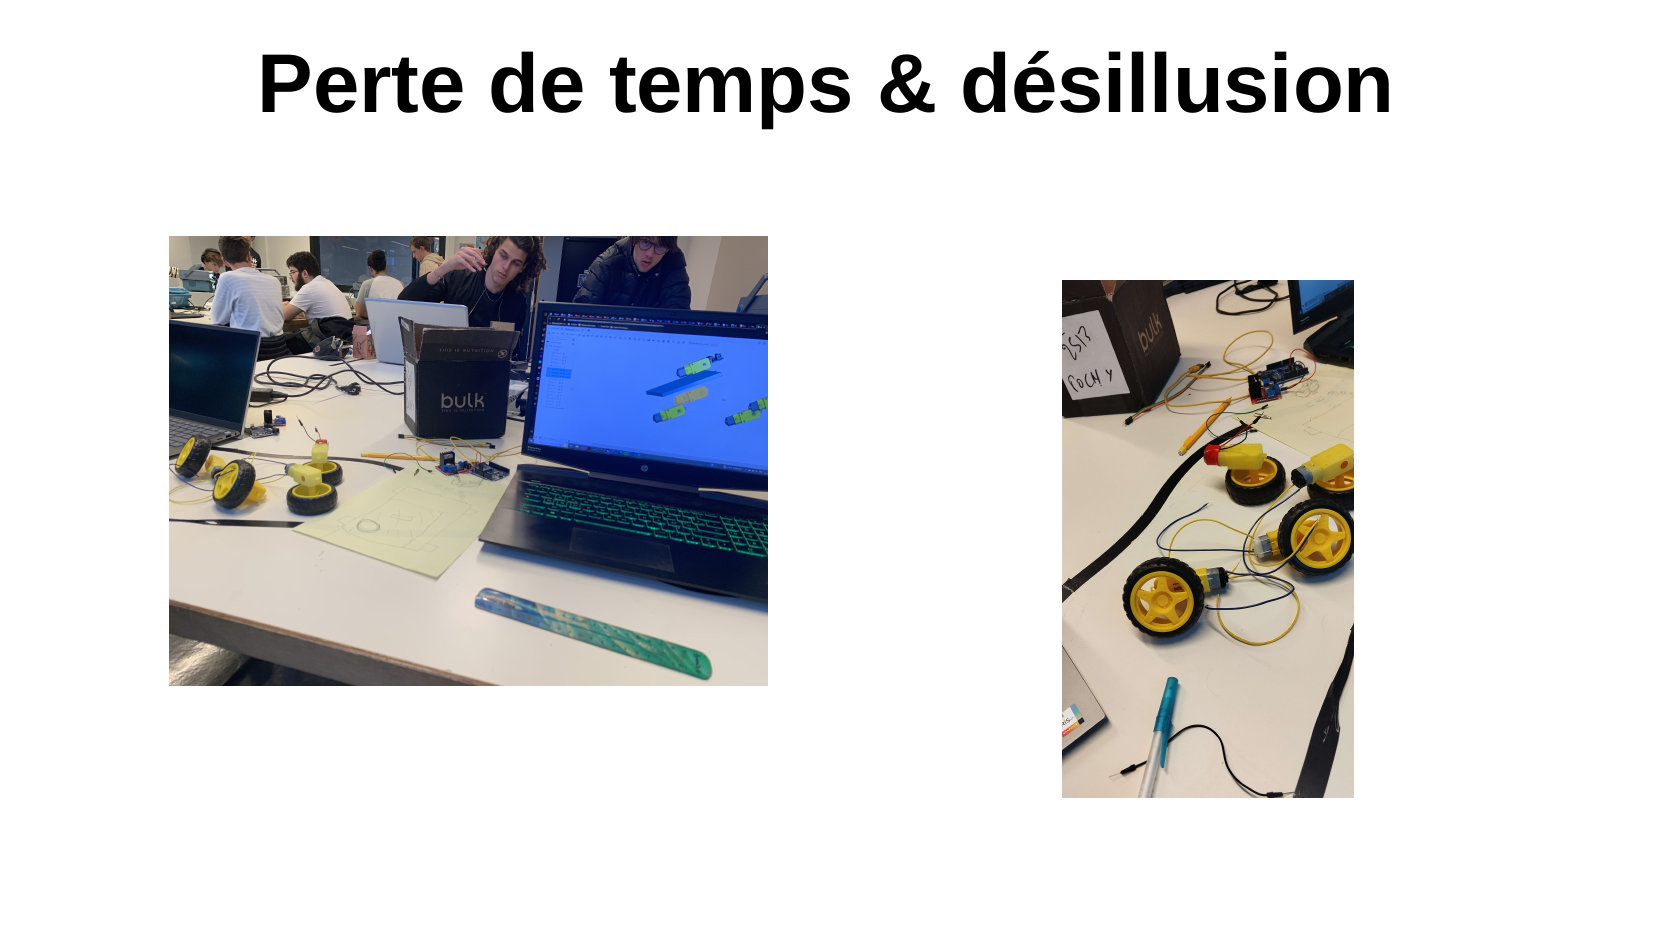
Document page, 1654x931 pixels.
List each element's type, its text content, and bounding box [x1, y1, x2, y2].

picture [1062, 280, 1354, 798]
picture [169, 236, 768, 686]
text_box Perte de temps & désillusion [0, 29, 1654, 138]
